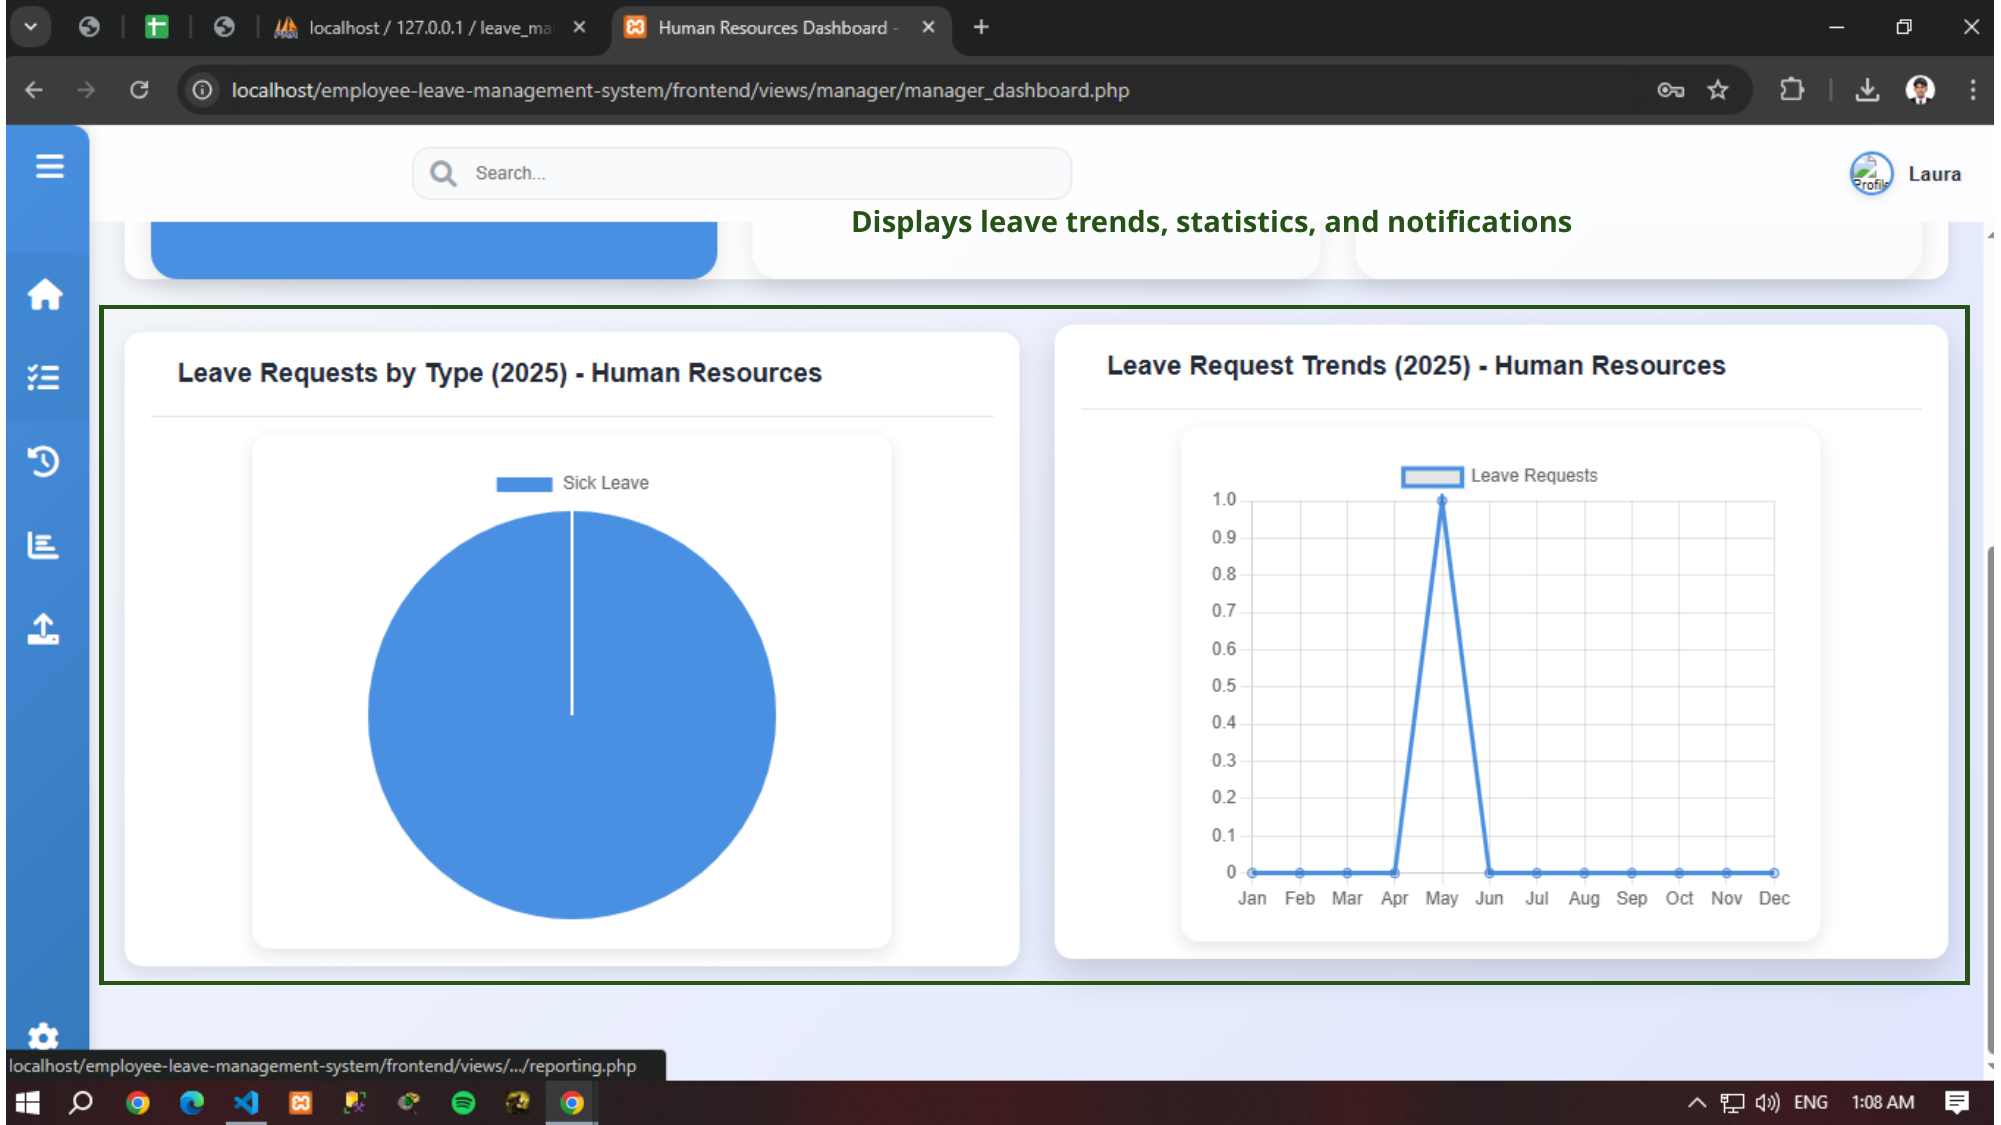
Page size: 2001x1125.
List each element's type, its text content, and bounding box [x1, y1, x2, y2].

picture [6, 0, 1994, 1125]
text_box Displays leave trends, statistics, and notifications [835, 196, 1673, 247]
